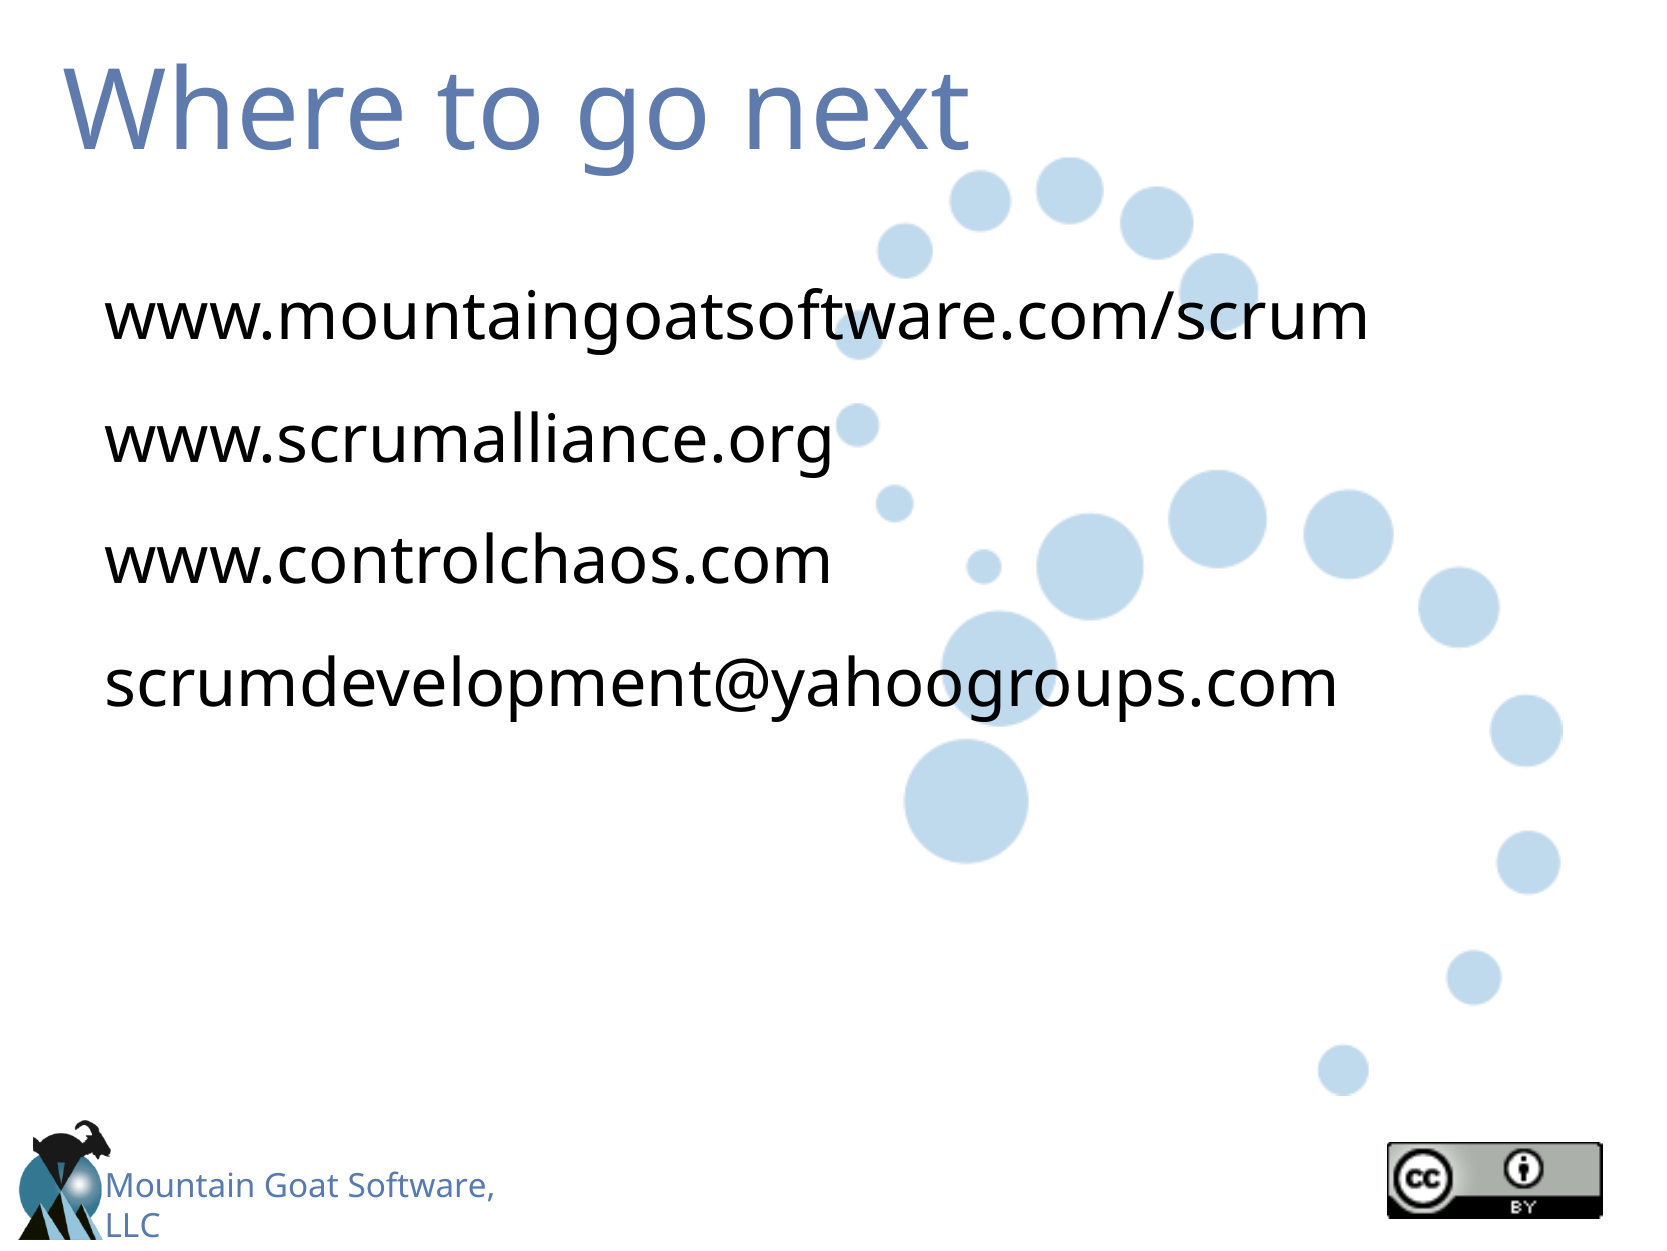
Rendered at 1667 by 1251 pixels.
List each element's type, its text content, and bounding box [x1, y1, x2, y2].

title Where to go next [56, 18, 1609, 194]
picture [1387, 1142, 1603, 1219]
list www.mountaingoatsoftware.com/scrum www.scrumalliance.org www.controlchaos.com scrumdevelopment@yahoogroups.com [56, 262, 1609, 1096]
picture [835, 194, 1563, 262]
picture [18, 1120, 111, 1240]
